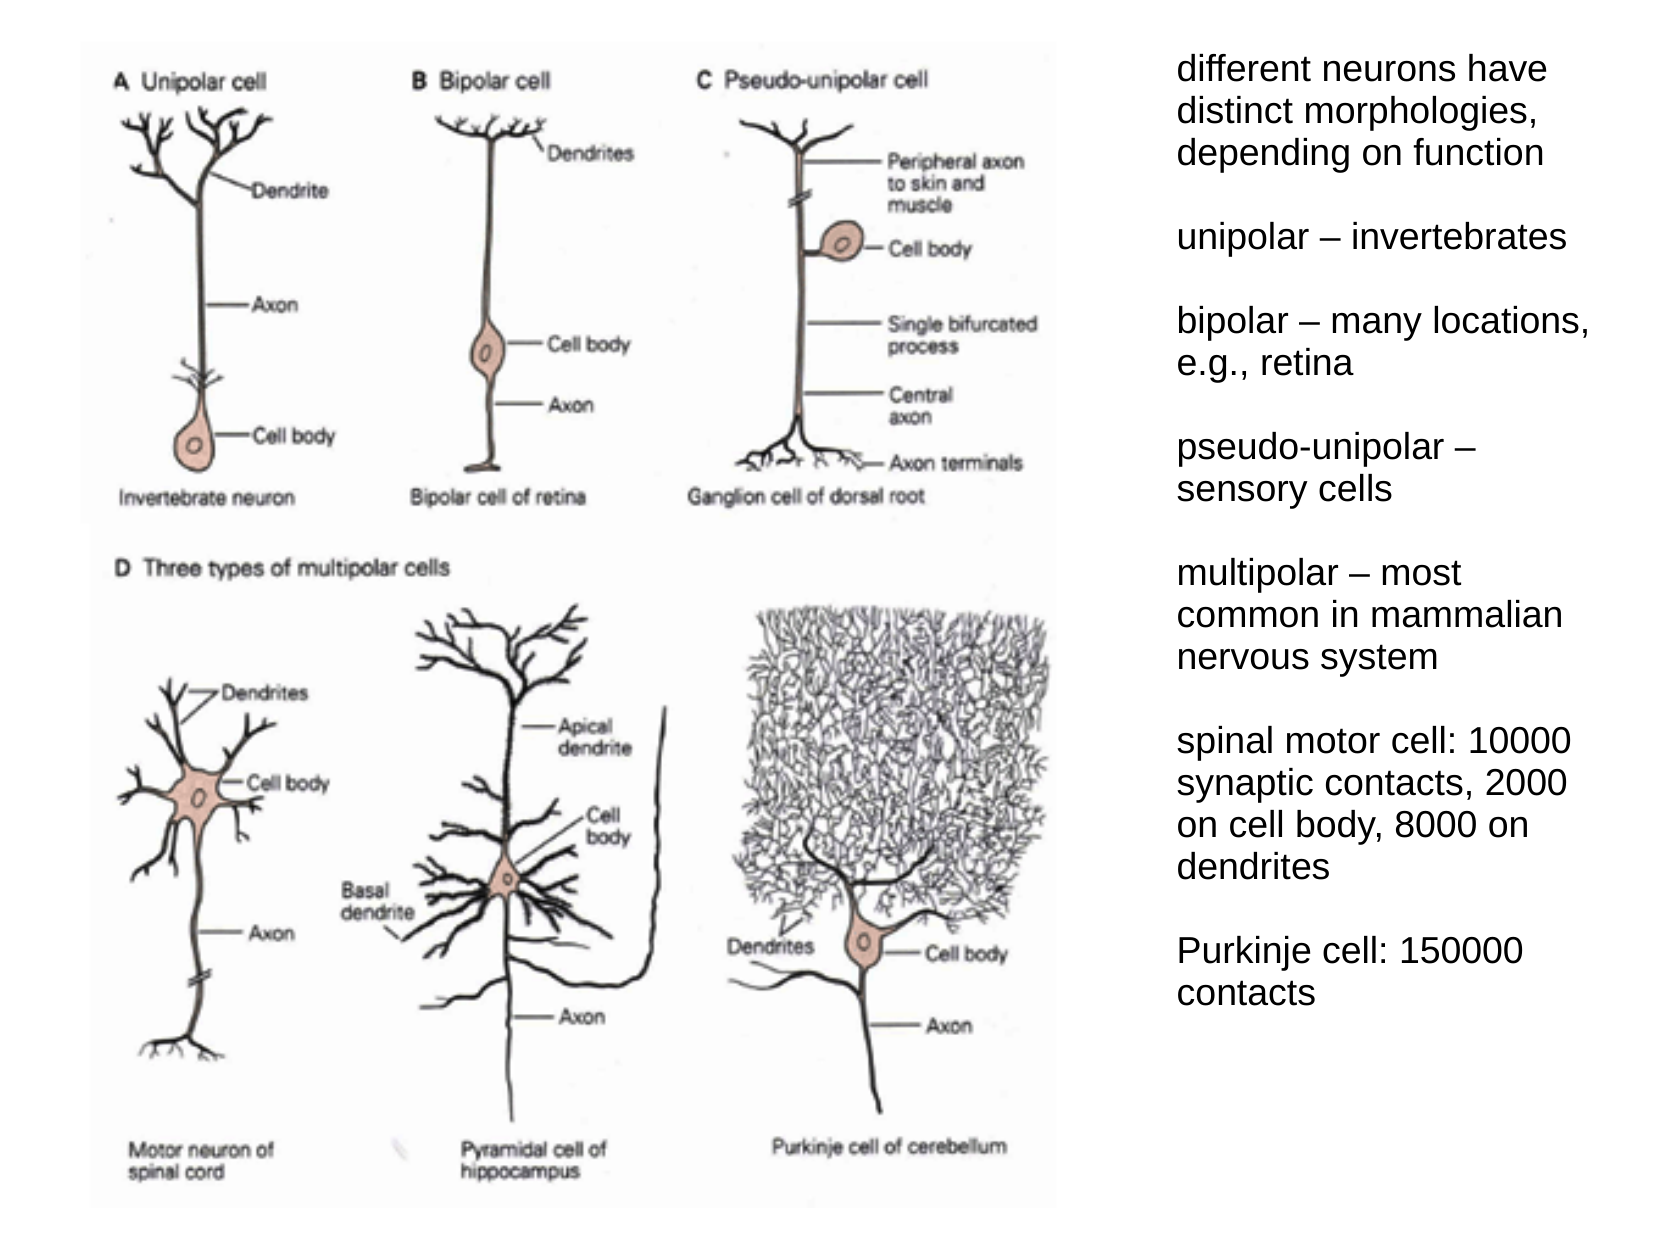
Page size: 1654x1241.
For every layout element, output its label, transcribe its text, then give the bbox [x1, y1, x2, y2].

text_box different neurons have distinct morphologies, depending on function unipolar – invertebrates bipolar – many locations, e.g., retina pseudo-unipolar – sensory cells multipolar – most common in mammalian nervous system spinal motor cell: 10000 synaptic contacts, 2000 on cell body, 8000 on dendrites Purkinje cell: 150000 contacts [1161, 40, 1611, 1021]
picture [45, 31, 1096, 1208]
